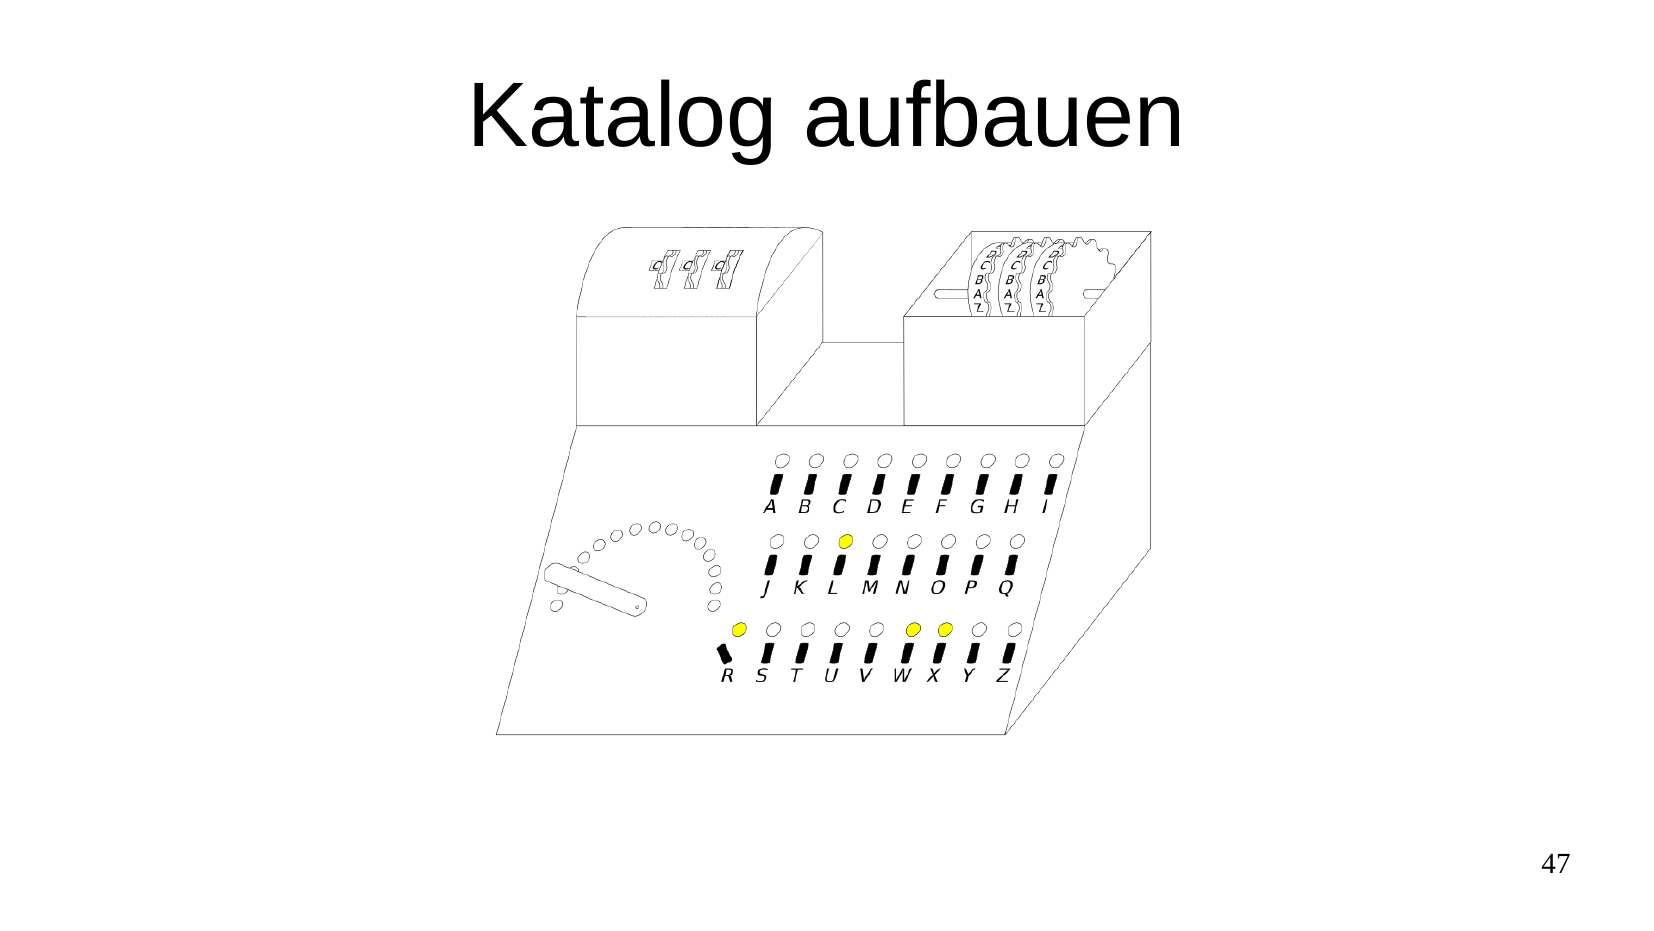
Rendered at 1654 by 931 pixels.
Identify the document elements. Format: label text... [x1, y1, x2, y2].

title Katalog aufbauen [82, 37, 1571, 193]
picture [482, 217, 1172, 758]
